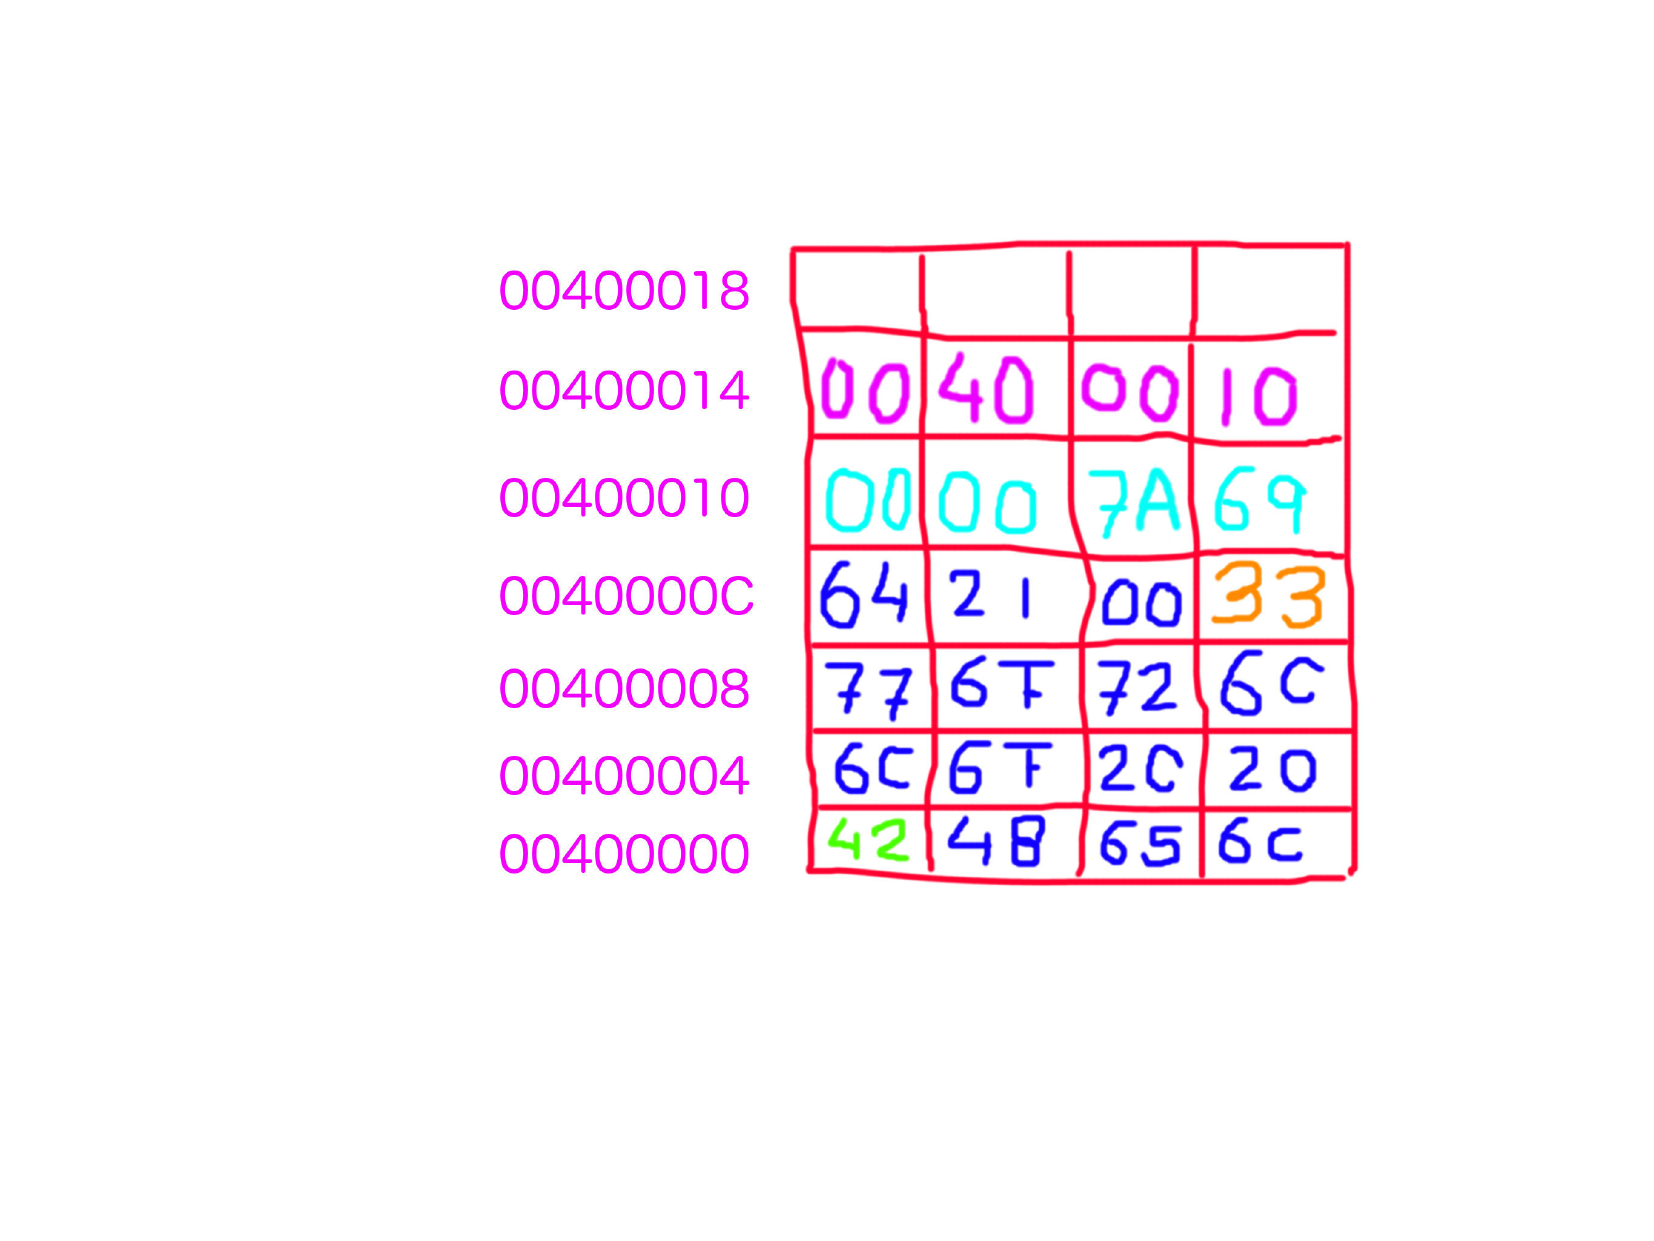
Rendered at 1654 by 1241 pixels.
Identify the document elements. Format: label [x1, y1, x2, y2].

picture [160, 9, 1401, 1241]
